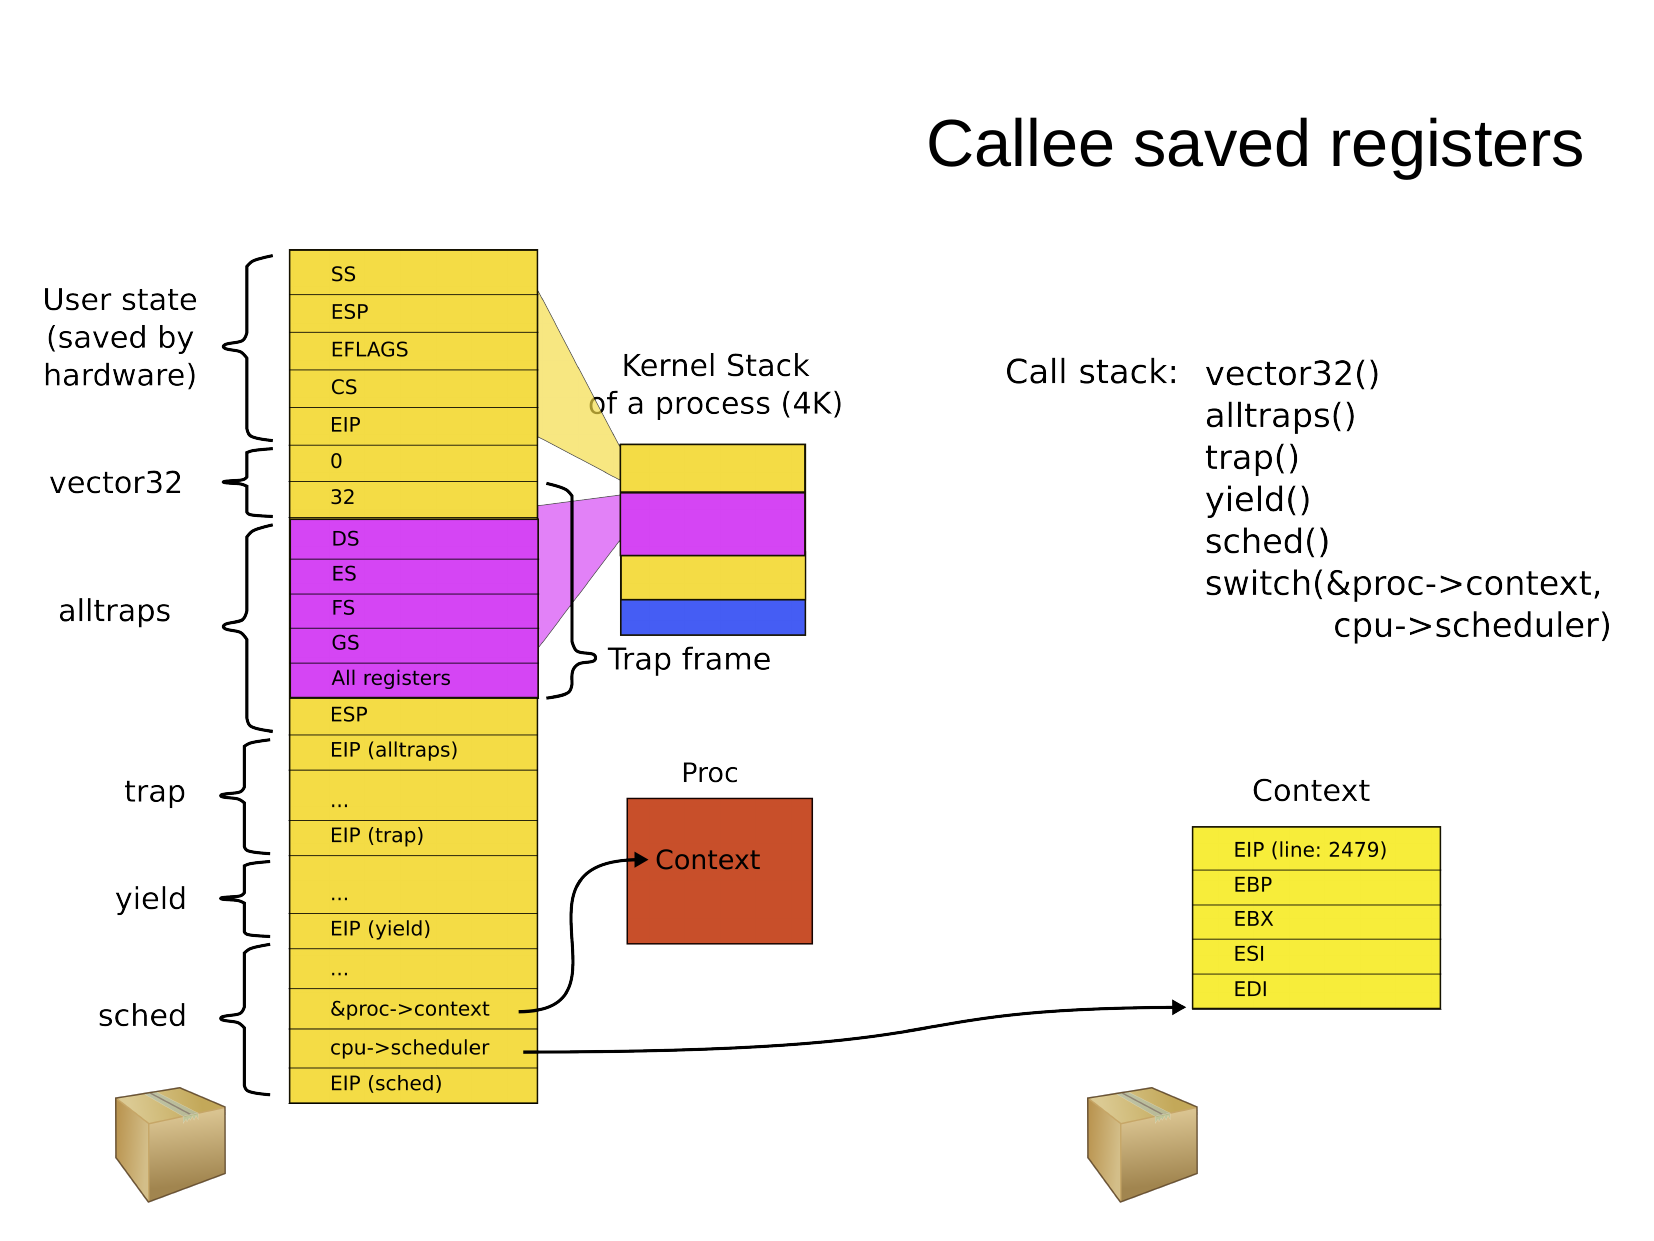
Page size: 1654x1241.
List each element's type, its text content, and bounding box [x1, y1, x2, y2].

picture [45, 249, 1609, 1203]
list Callee saved registers [900, 105, 1613, 301]
